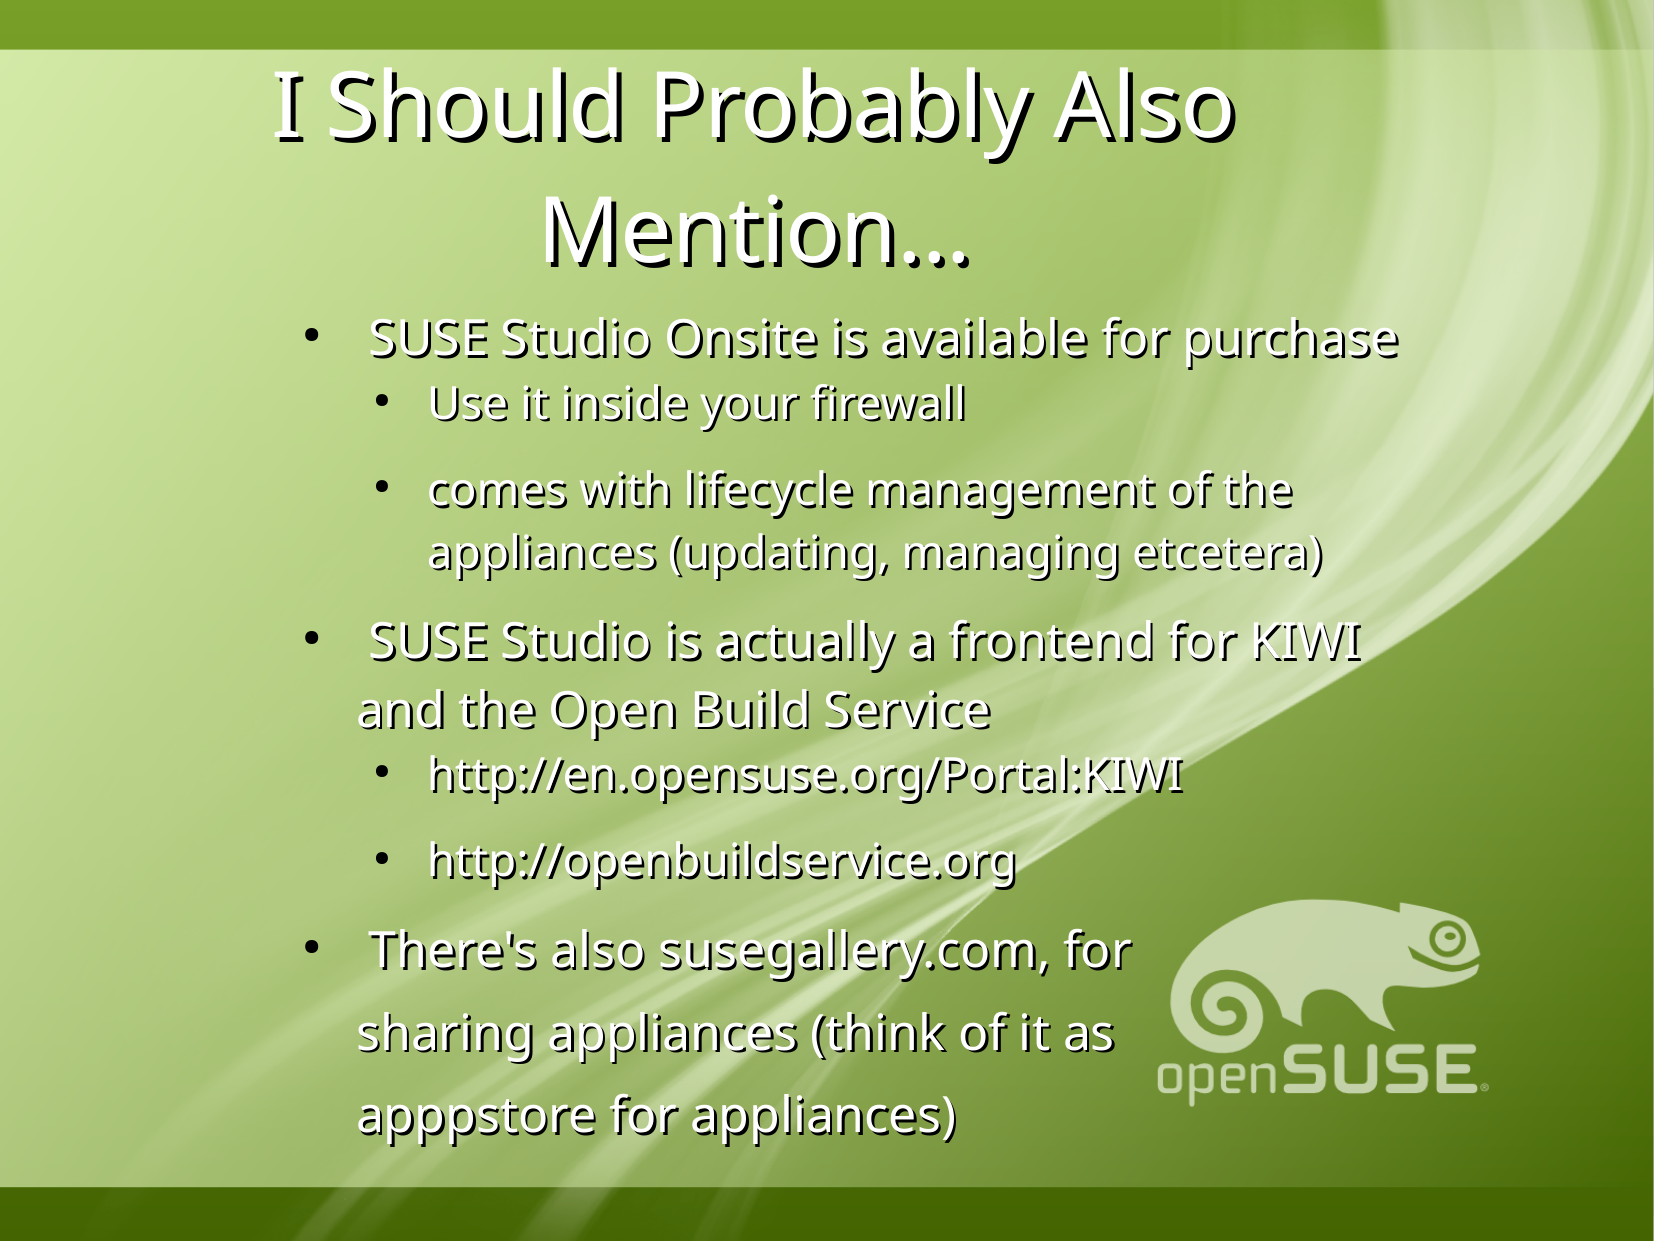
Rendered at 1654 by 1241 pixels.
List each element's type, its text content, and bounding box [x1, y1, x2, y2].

list SUSE Studio Onsite is available for purchase Use it inside your firewall comes with lifecycle management of the appliances (updating, managing etcetera) SUSE Studio is actually a frontend for KIWI and the Open Build Service http://en.opensuse.org/Portal:KIWI http://openbuildservice.org There's also susegallery.com, for sharing appliances (think of it as apppstore for appliances) [270, 294, 1418, 1172]
picture [0, 0, 1654, 1241]
title I Should Probably Also Mention... [271, 67, 1553, 263]
